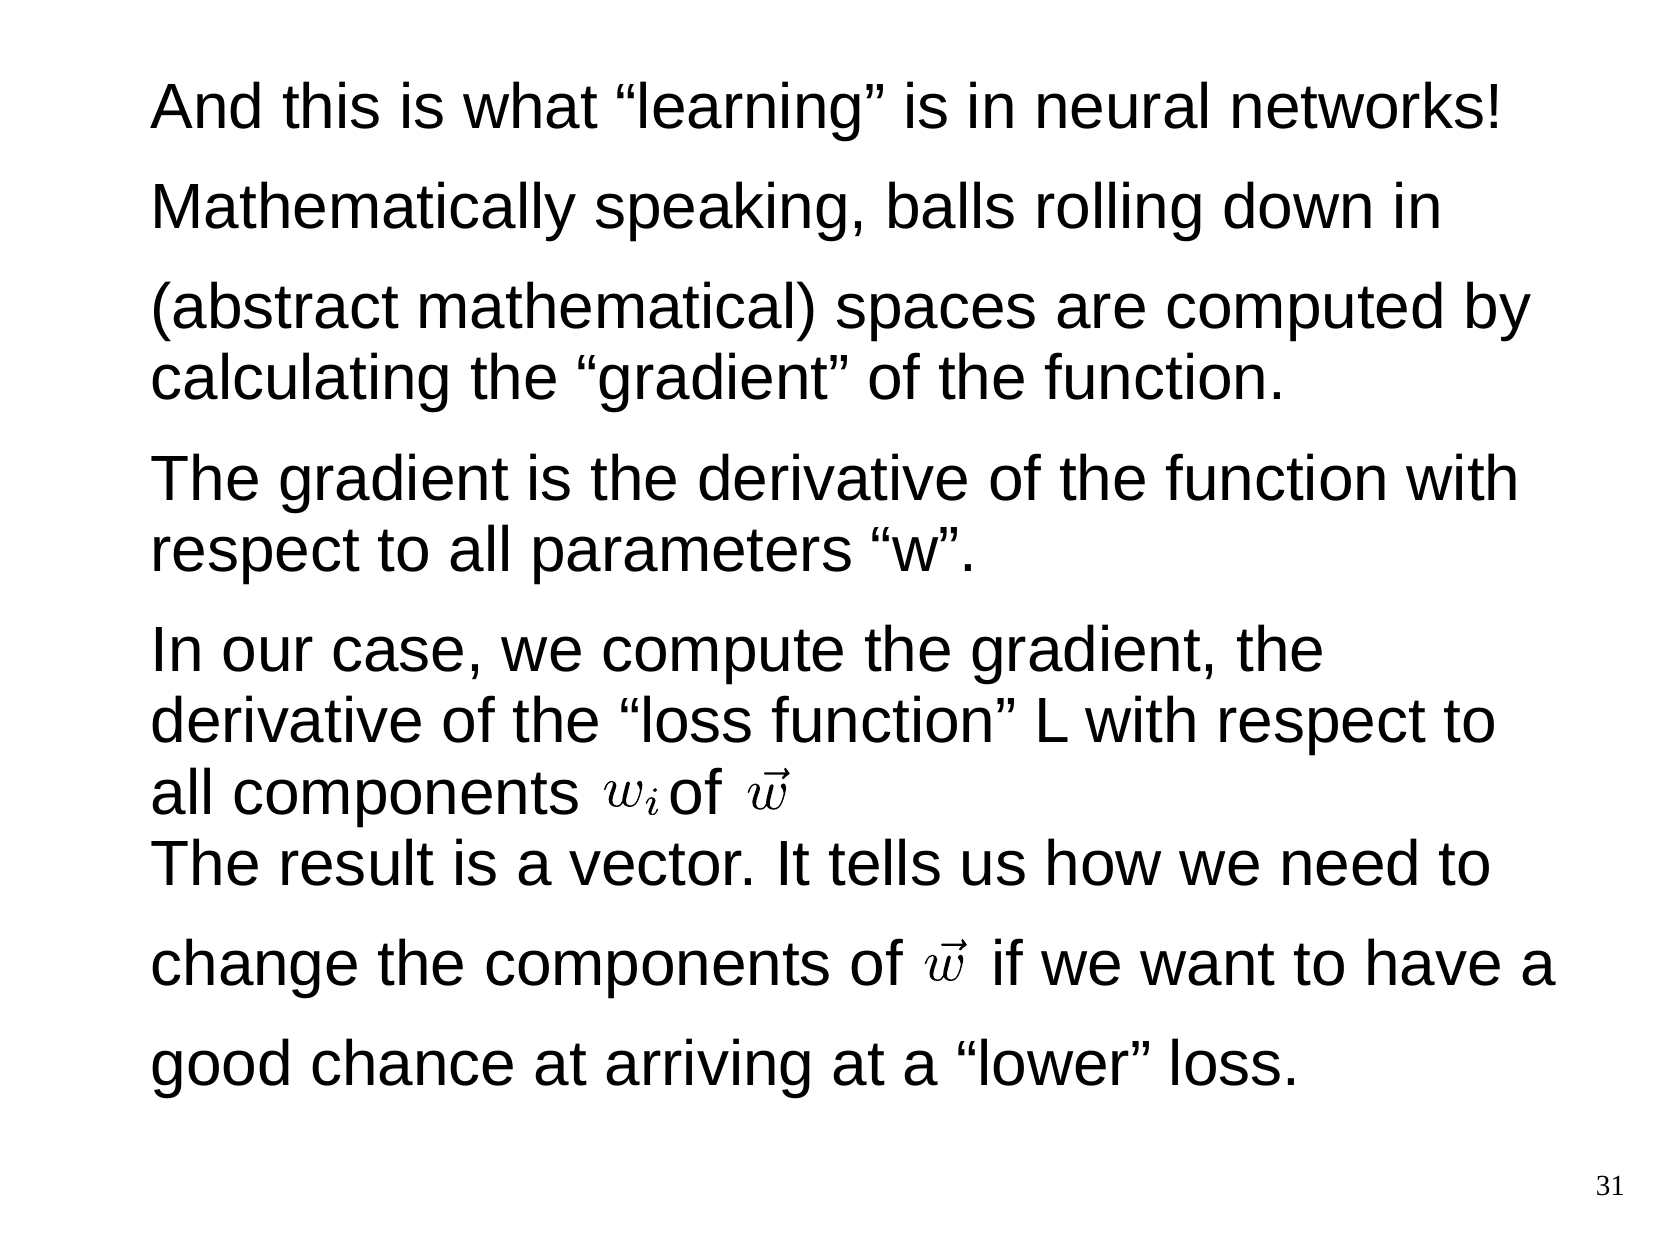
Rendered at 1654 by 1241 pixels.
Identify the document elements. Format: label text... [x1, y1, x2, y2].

picture [746, 767, 792, 810]
list And this is what “learning” is in neural networks! Mathematically speaking, balls rolling down in (abstract mathematical) spaces are computed by calculating the “gradient” of the function. The gradient is the derivative of the function with respect to all parameters “w”. In our case, we compute the gradient, the derivative of the “loss function” L with respect to all components of The result is a vector. It tells us how we need to change the components of if we want to have a good chance at arriving at a “lower” loss. [82, 70, 1571, 1123]
picture [923, 938, 969, 981]
picture [602, 781, 661, 815]
